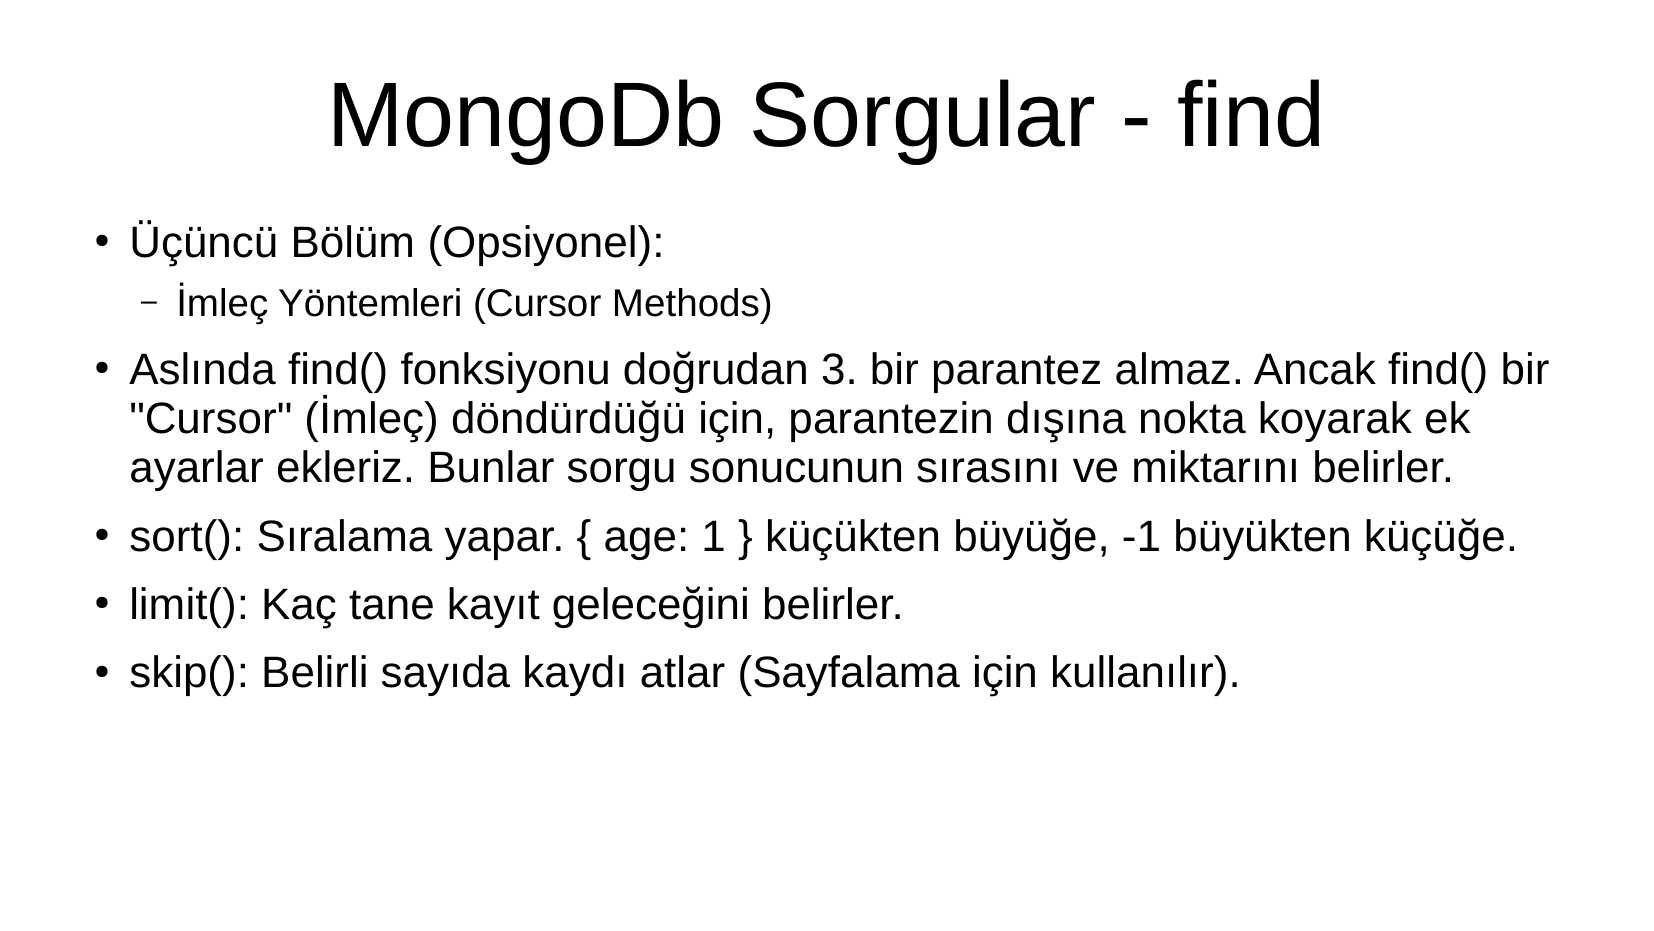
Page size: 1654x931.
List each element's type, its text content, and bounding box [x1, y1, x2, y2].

title MongoDb Sorgular - find [82, 37, 1571, 193]
list Üçüncü Bölüm (Opsiyonel): İmleç Yöntemleri (Cursor Methods) Aslında find() fonksiyonu doğrudan 3. bir parantez almaz. Ancak find() bir "Cursor" (İmleç) döndürdüğü için, parantezin dışına nokta koyarak ek ayarlar ekleriz. Bunlar sorgu sonucunun sırasını ve miktarını belirler. sort(): Sıralama yapar. { age: 1 } küçükten büyüğe, -1 büyükten küçüğe. limit(): Kaç tane kayıt geleceğini belirler. skip(): Belirli sayıda kaydı atlar (Sayfalama için kullanılır). [82, 217, 1571, 758]
